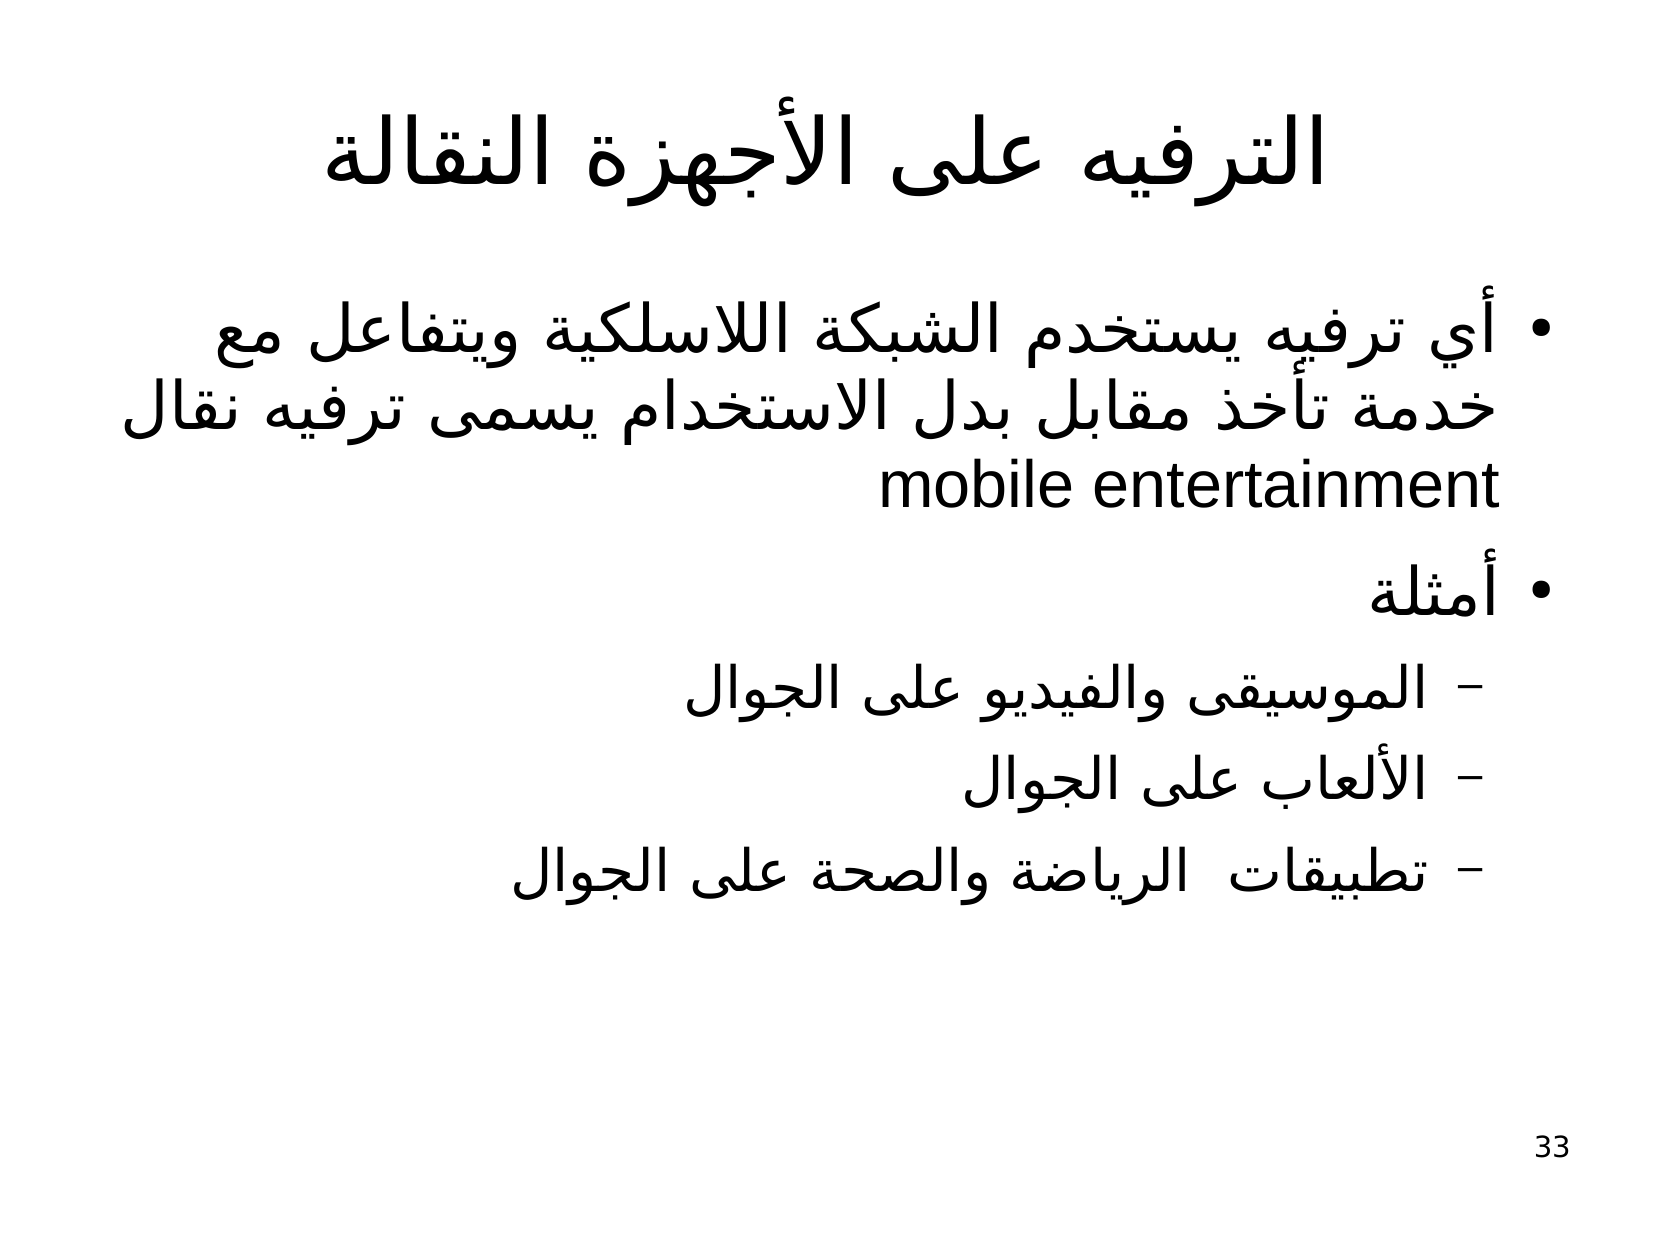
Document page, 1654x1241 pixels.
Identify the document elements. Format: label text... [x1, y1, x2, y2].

list أي ترفيه يستخدم الشبكة اللاسلكية ويتفاعل مع خدمة تأخذ مقابل بدل الاستخدام يسمى ترفيه نقال mobile entertainment أمثلة الموسيقى والفيديو على الجوال الألعاب على الجوال تطبيقات الرياضة والصحة على الجوال [82, 290, 1571, 1010]
title الترفيه على الأجهزة النقالة [82, 49, 1571, 257]
